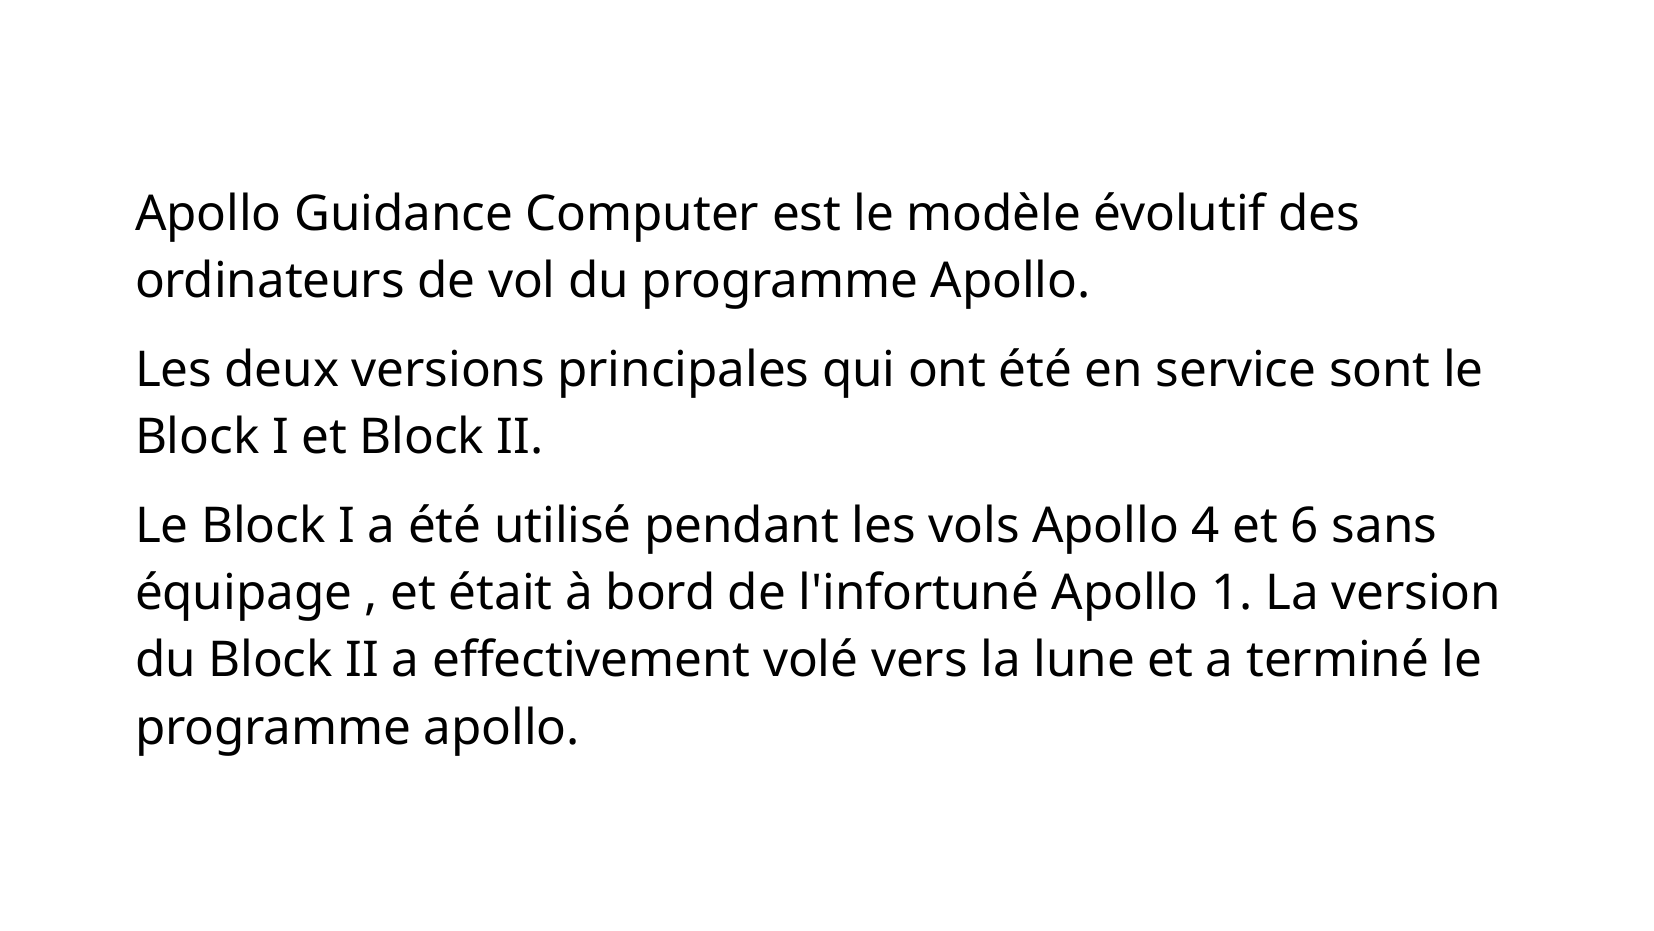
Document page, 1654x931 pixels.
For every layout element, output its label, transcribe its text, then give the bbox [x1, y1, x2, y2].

list Apollo Guidance Computer est le modèle évolutif des ordinateurs de vol du programme Apollo. Les deux versions principales qui ont été en service sont le Block I et Block II. Le Block I a été utilisé pendant les vols Apollo 4 et 6 sans équipage , et était à bord de l'infortuné Apollo 1. La version du Block II a effectivement volé vers la lune et a terminé le programme apollo. [82, 177, 1571, 764]
